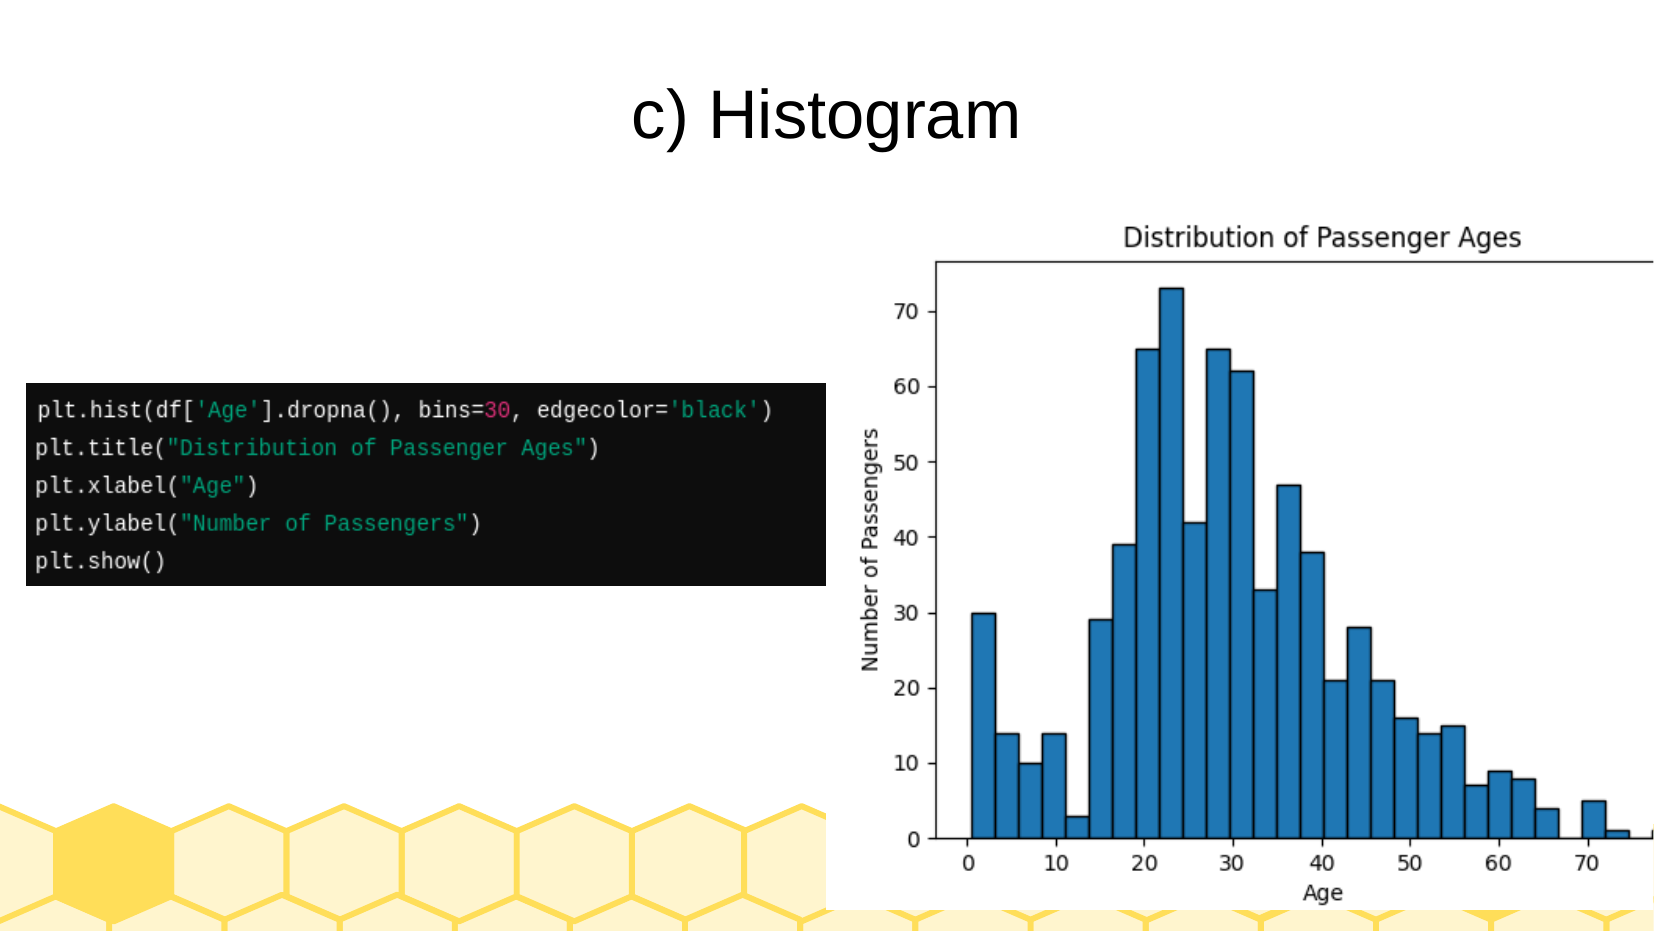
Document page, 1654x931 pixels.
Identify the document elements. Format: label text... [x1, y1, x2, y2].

picture [26, 177, 1654, 910]
title c) Histogram [82, 37, 1571, 193]
